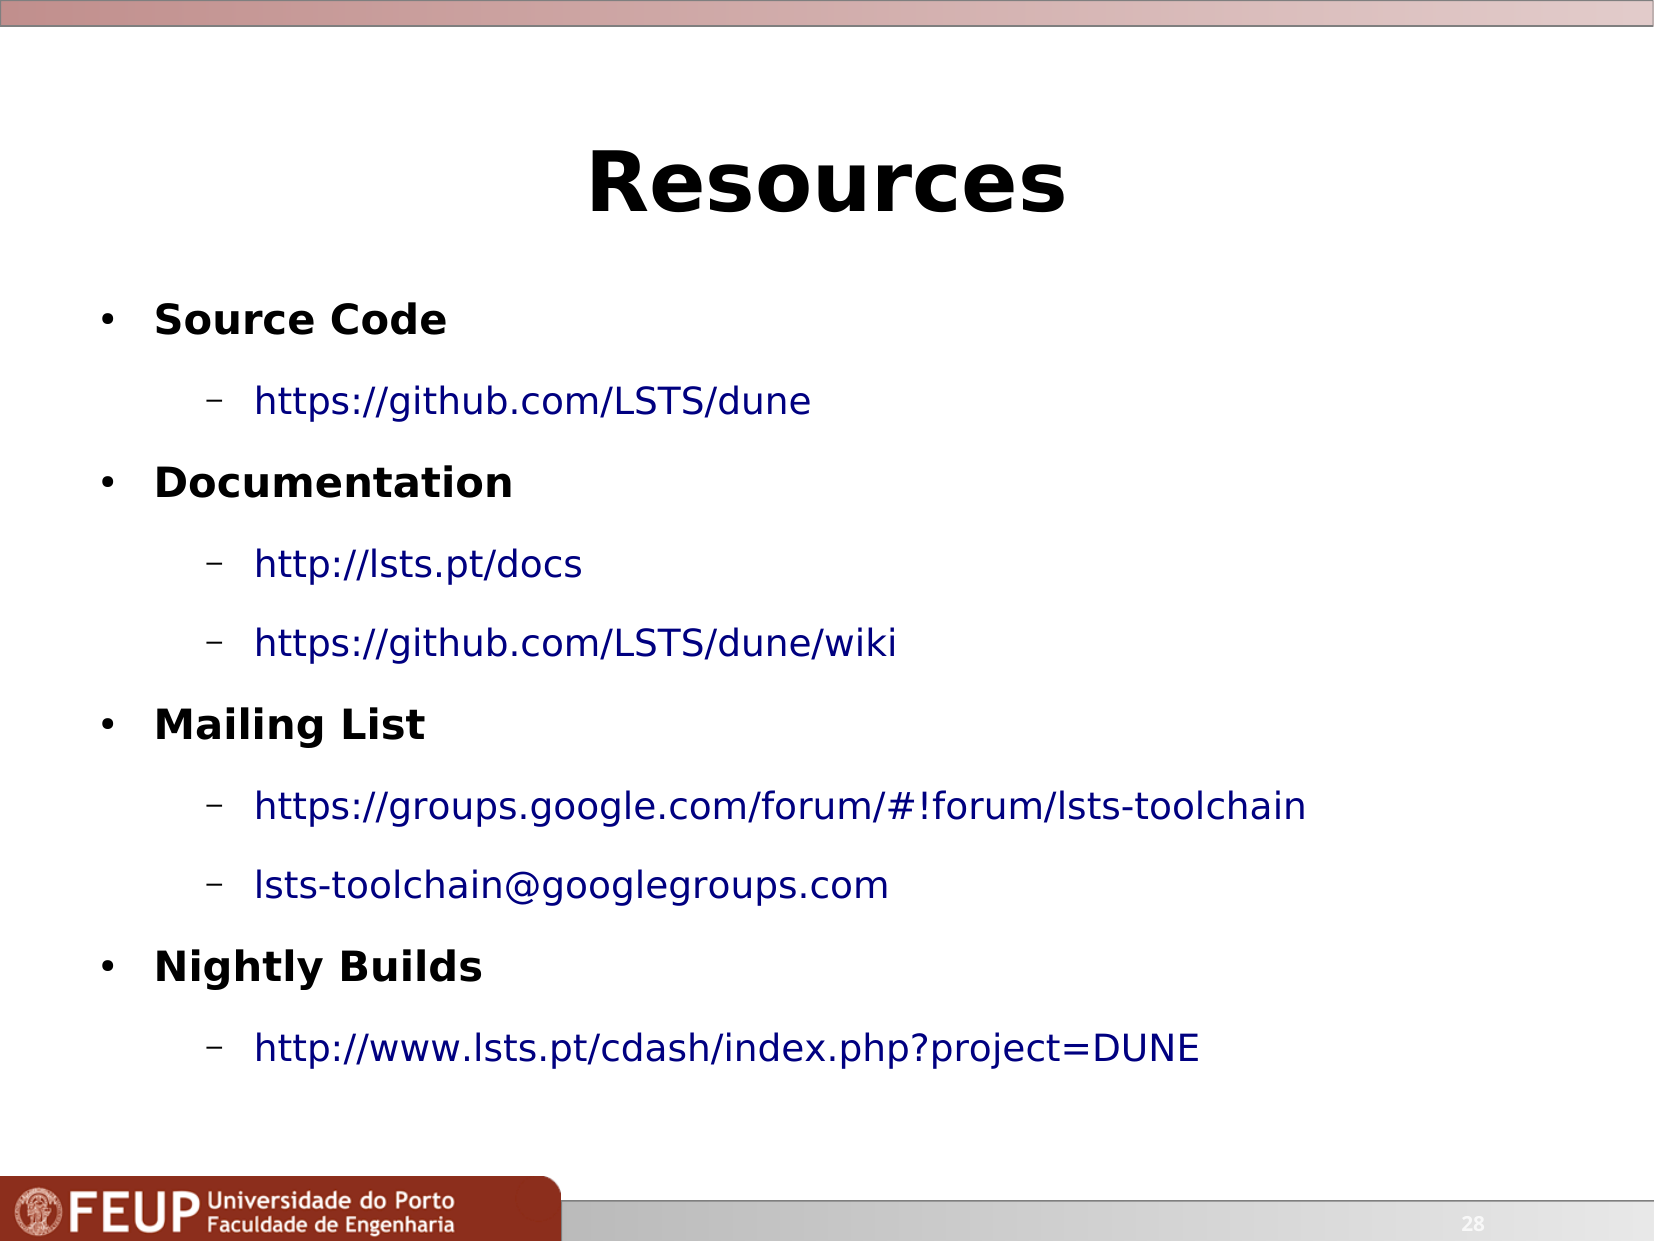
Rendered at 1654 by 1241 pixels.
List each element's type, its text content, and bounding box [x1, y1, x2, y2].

list Source Code https://github.com/LSTS/dune Documentation http://lsts.pt/docs https://github.com/LSTS/dune/wiki Mailing List https://groups.google.com/forum/#!forum/lsts-toolchain lsts-toolchain@googlegroups.com Nightly Builds http://www.lsts.pt/cdash/index.php?project=DUNE [82, 296, 1538, 1071]
title Resources [82, 78, 1571, 287]
picture [0, 1176, 561, 1241]
